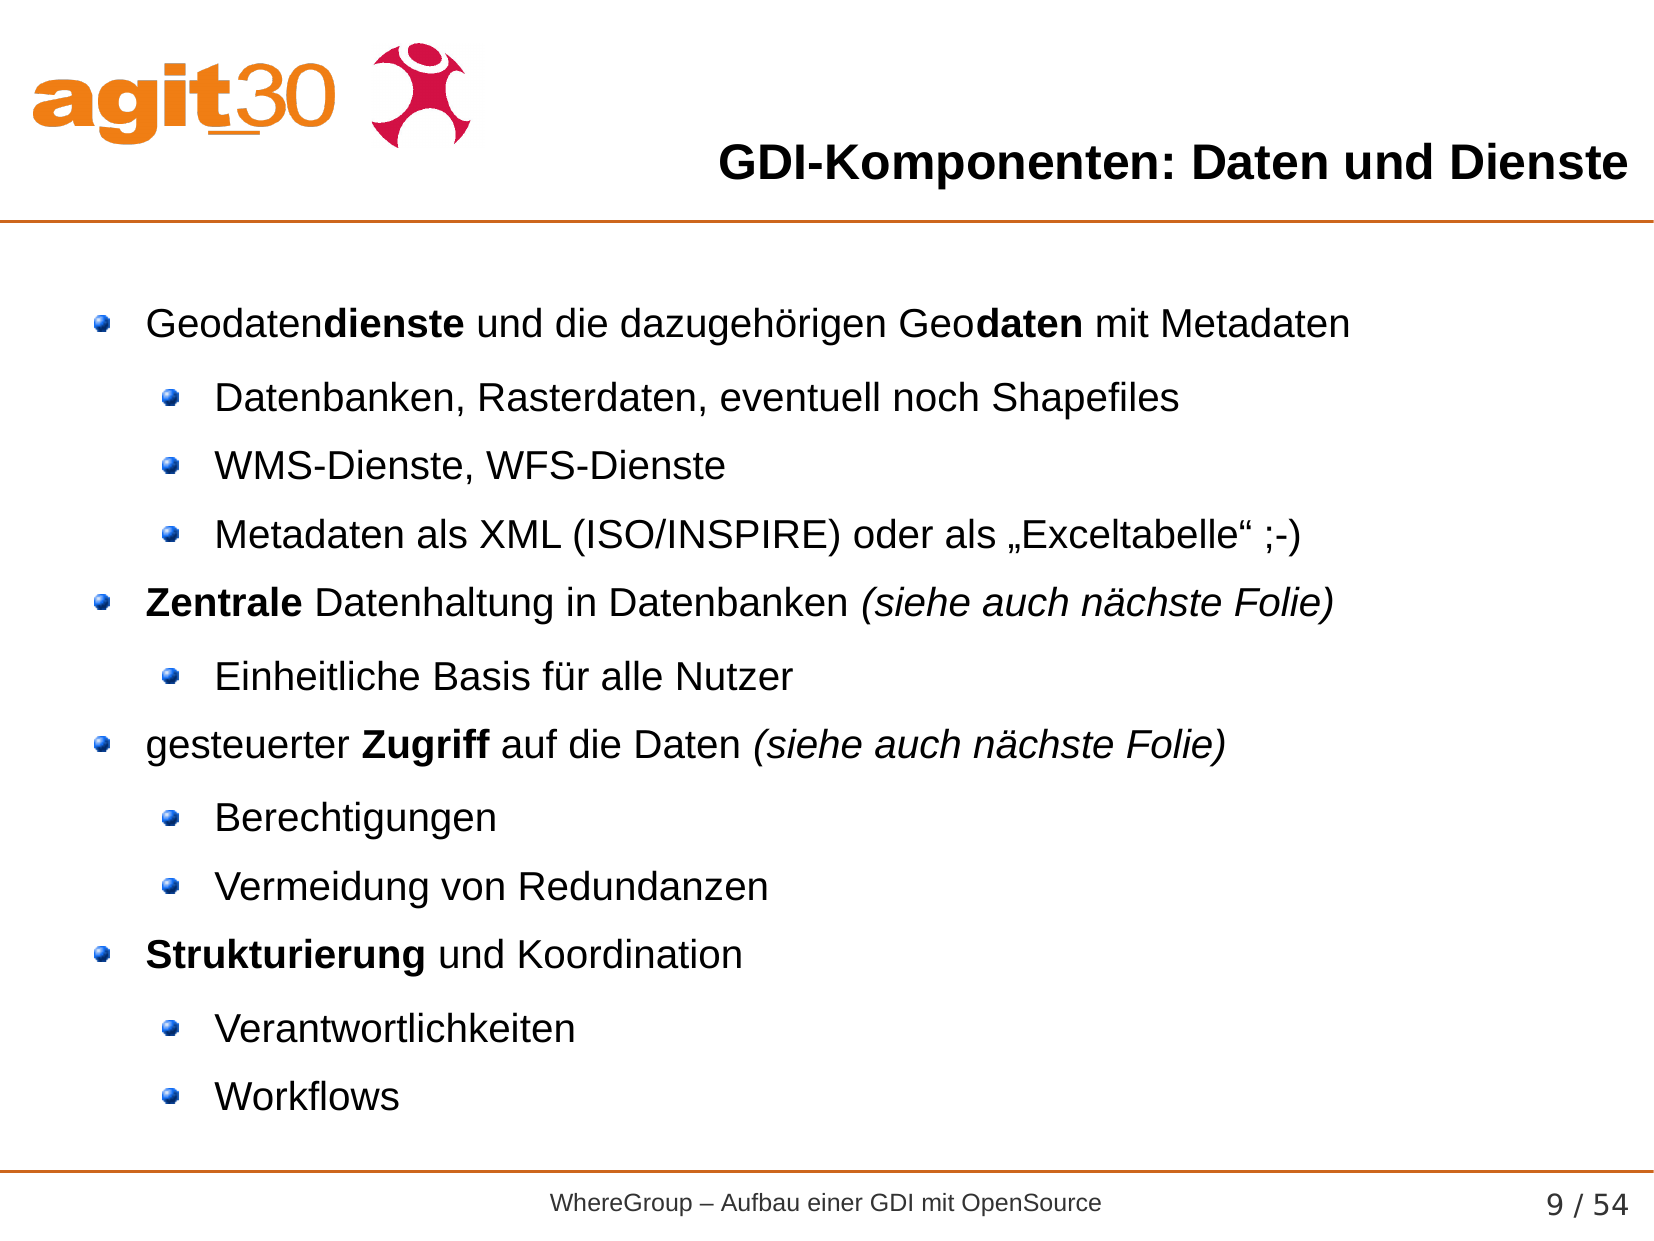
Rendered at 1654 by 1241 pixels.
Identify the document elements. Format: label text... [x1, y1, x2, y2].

list Geodatendienste und die dazugehörigen Geodaten mit Metadaten Datenbanken, Rasterdaten, eventuell noch Shapefiles WMS-Dienste, WFS-Dienste Metadaten als XML (ISO/INSPIRE) oder als „Exceltabelle“ ;-) Zentrale Datenhaltung in Datenbanken (siehe auch nächste Folie) Einheitliche Basis für alle Nutzer gesteuerter Zugriff auf die Daten (siehe auch nächste Folie) Berechtigungen Vermeidung von Redundanzen Strukturierung und Koordination Verantwortlichkeiten Workflows [76, 301, 1565, 1120]
title GDI-Komponenten: Daten und Dienste [242, 118, 1630, 207]
picture [29, 58, 340, 148]
